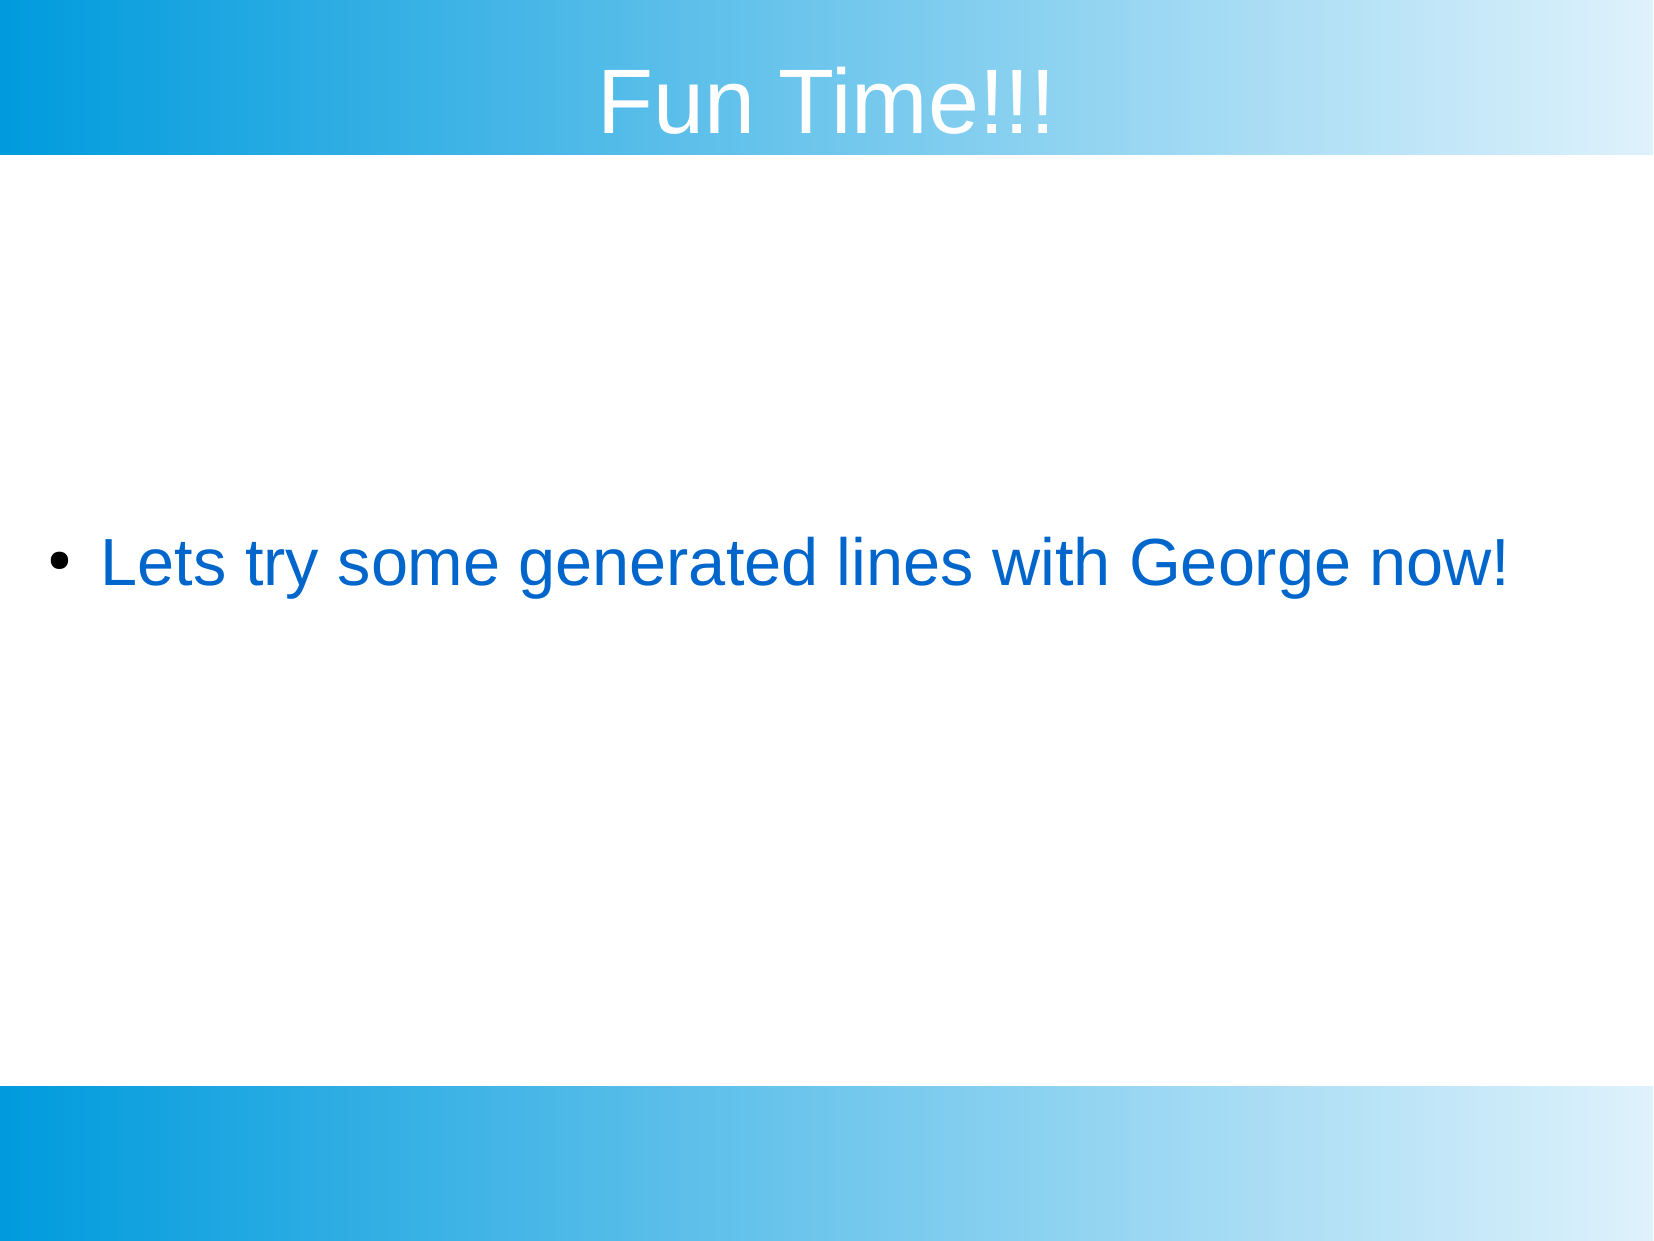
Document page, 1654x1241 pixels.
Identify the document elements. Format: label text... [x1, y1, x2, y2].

title Fun Time!!! [82, 49, 1571, 155]
list Lets try some generated lines with George now! [30, 525, 1606, 721]
